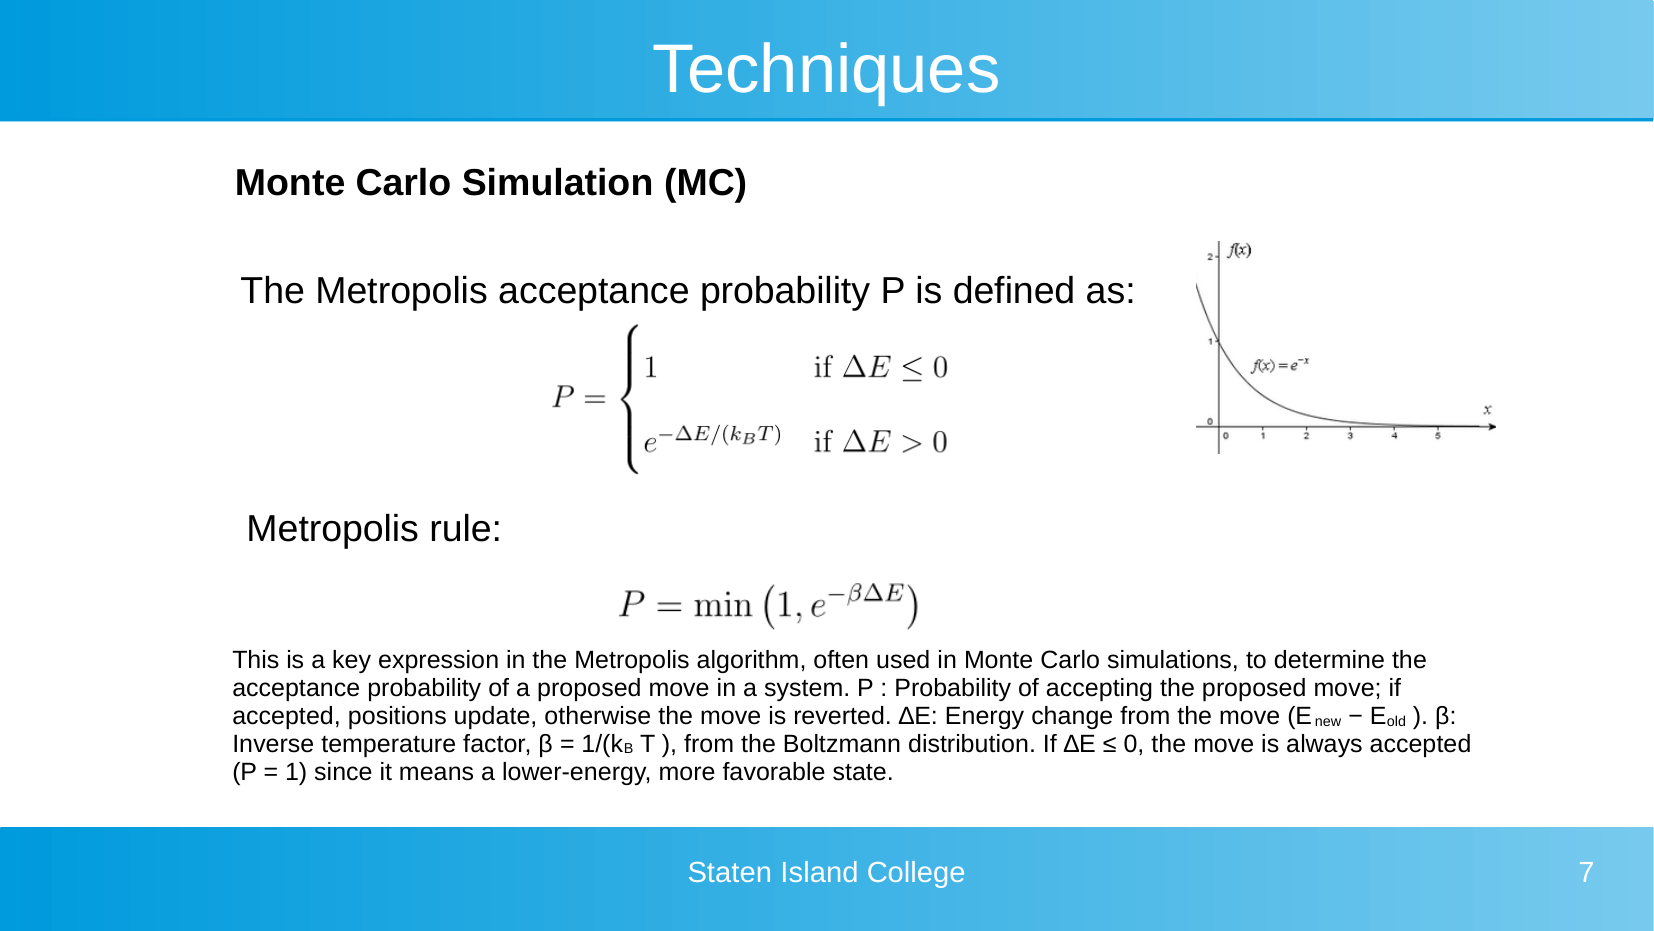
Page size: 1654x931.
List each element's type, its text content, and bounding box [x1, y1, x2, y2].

title Techniques [59, 29, 1595, 108]
picture [541, 319, 969, 488]
picture [601, 570, 926, 639]
text_box This is a key expression in the Metropolis algorithm, often used in Monte Carlo simulations, to determine the acceptance probability of a proposed move in a system. P : Probability of accepting the proposed move; if accepted, positions update, otherwise the move is reverted. ∆E: Energy change from the move (Enew − Eold ). β: Inverse temperature factor, β = 1/(kB T ), from the Boltzmann distribution. If ∆E ≤ 0, the move is always accepted (P = 1) since it means a lower-energy, more favorable state. [217, 638, 1515, 801]
text_box Monte Carlo Simulation (MC) [220, 154, 953, 212]
picture [1196, 241, 1496, 454]
text_box Metropolis rule: [231, 500, 518, 558]
text_box The Metropolis acceptance probability P is defined as: [225, 262, 1153, 319]
